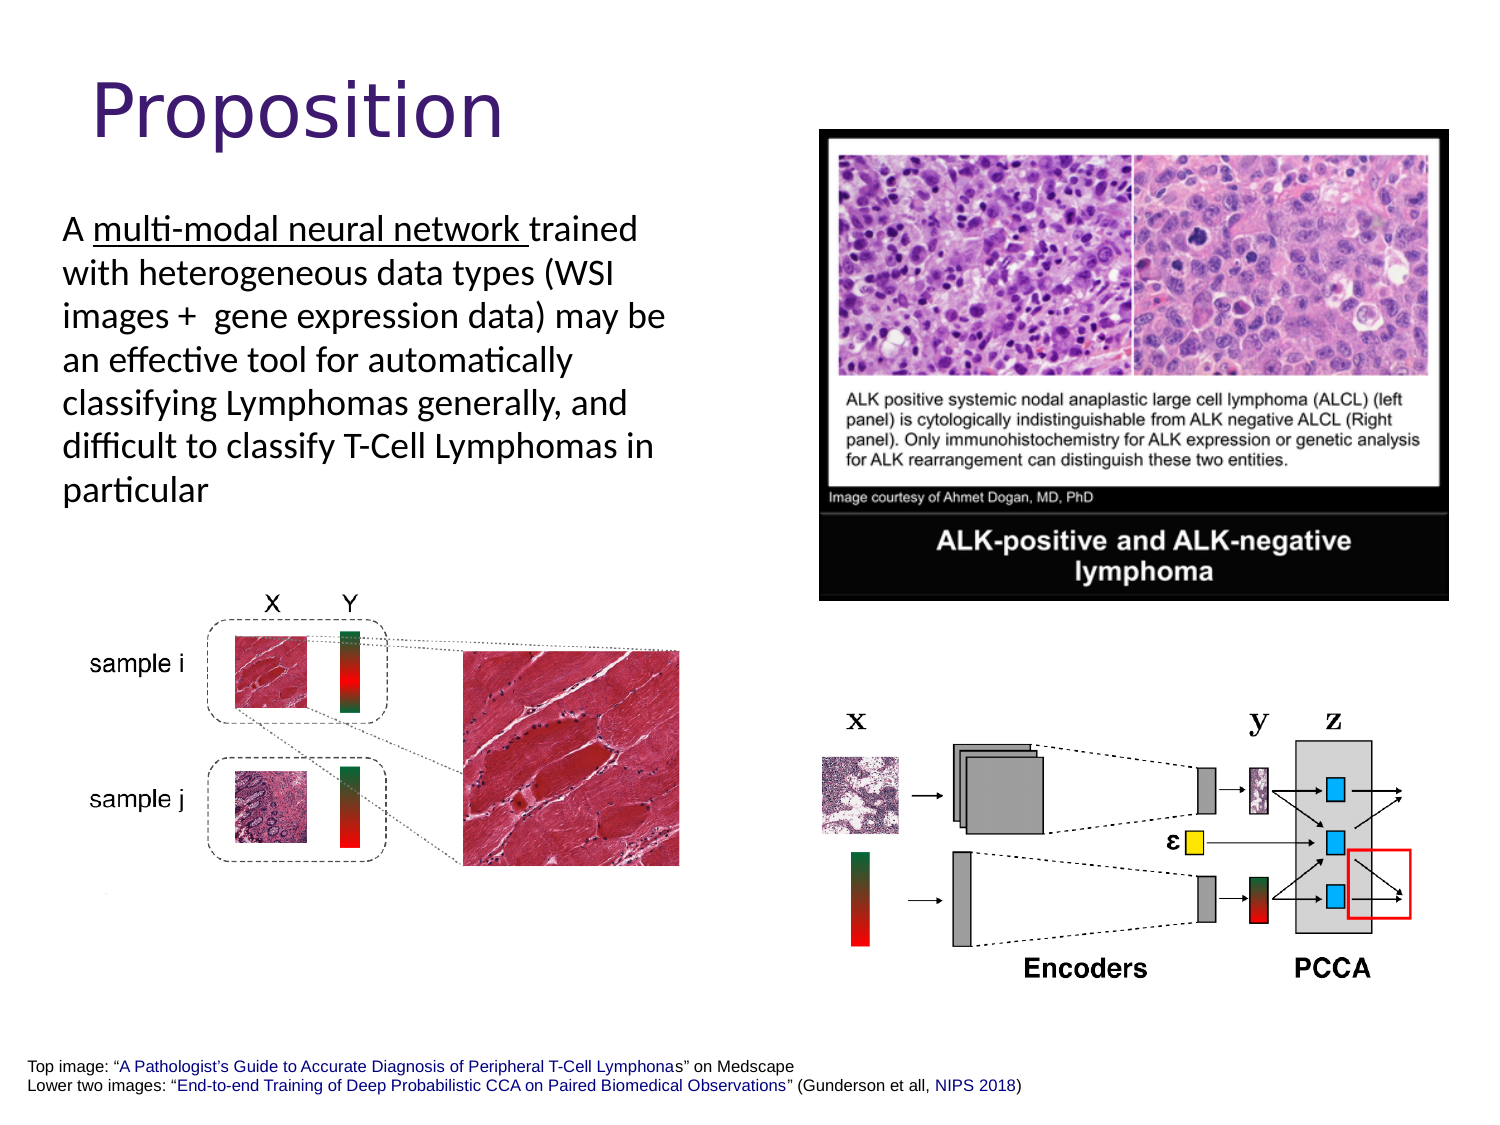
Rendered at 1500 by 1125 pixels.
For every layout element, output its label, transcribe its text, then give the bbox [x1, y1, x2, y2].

picture [54, 559, 712, 894]
picture [810, 699, 1412, 1002]
text_box Top image: “A Pathologist’s Guide to Accurate Diagnosis of Peripheral T-Cell Lymphonas” on Medscape Lower two images: “End-to-end Training of Deep Probabilistic CCA on Paired Biomedical Observations” (Gunderson et all, NIPS 2018) [12, 1049, 1406, 1107]
picture [819, 129, 1449, 602]
title Proposition [75, 45, 1423, 171]
list A multi-modal neural network trained with heterogeneous data types (WSI images + gene expression data) may be an effective tool for automatically classifying Lymphomas generally, and difficult to classify T-Cell Lymphomas in particular [62, 208, 700, 503]
